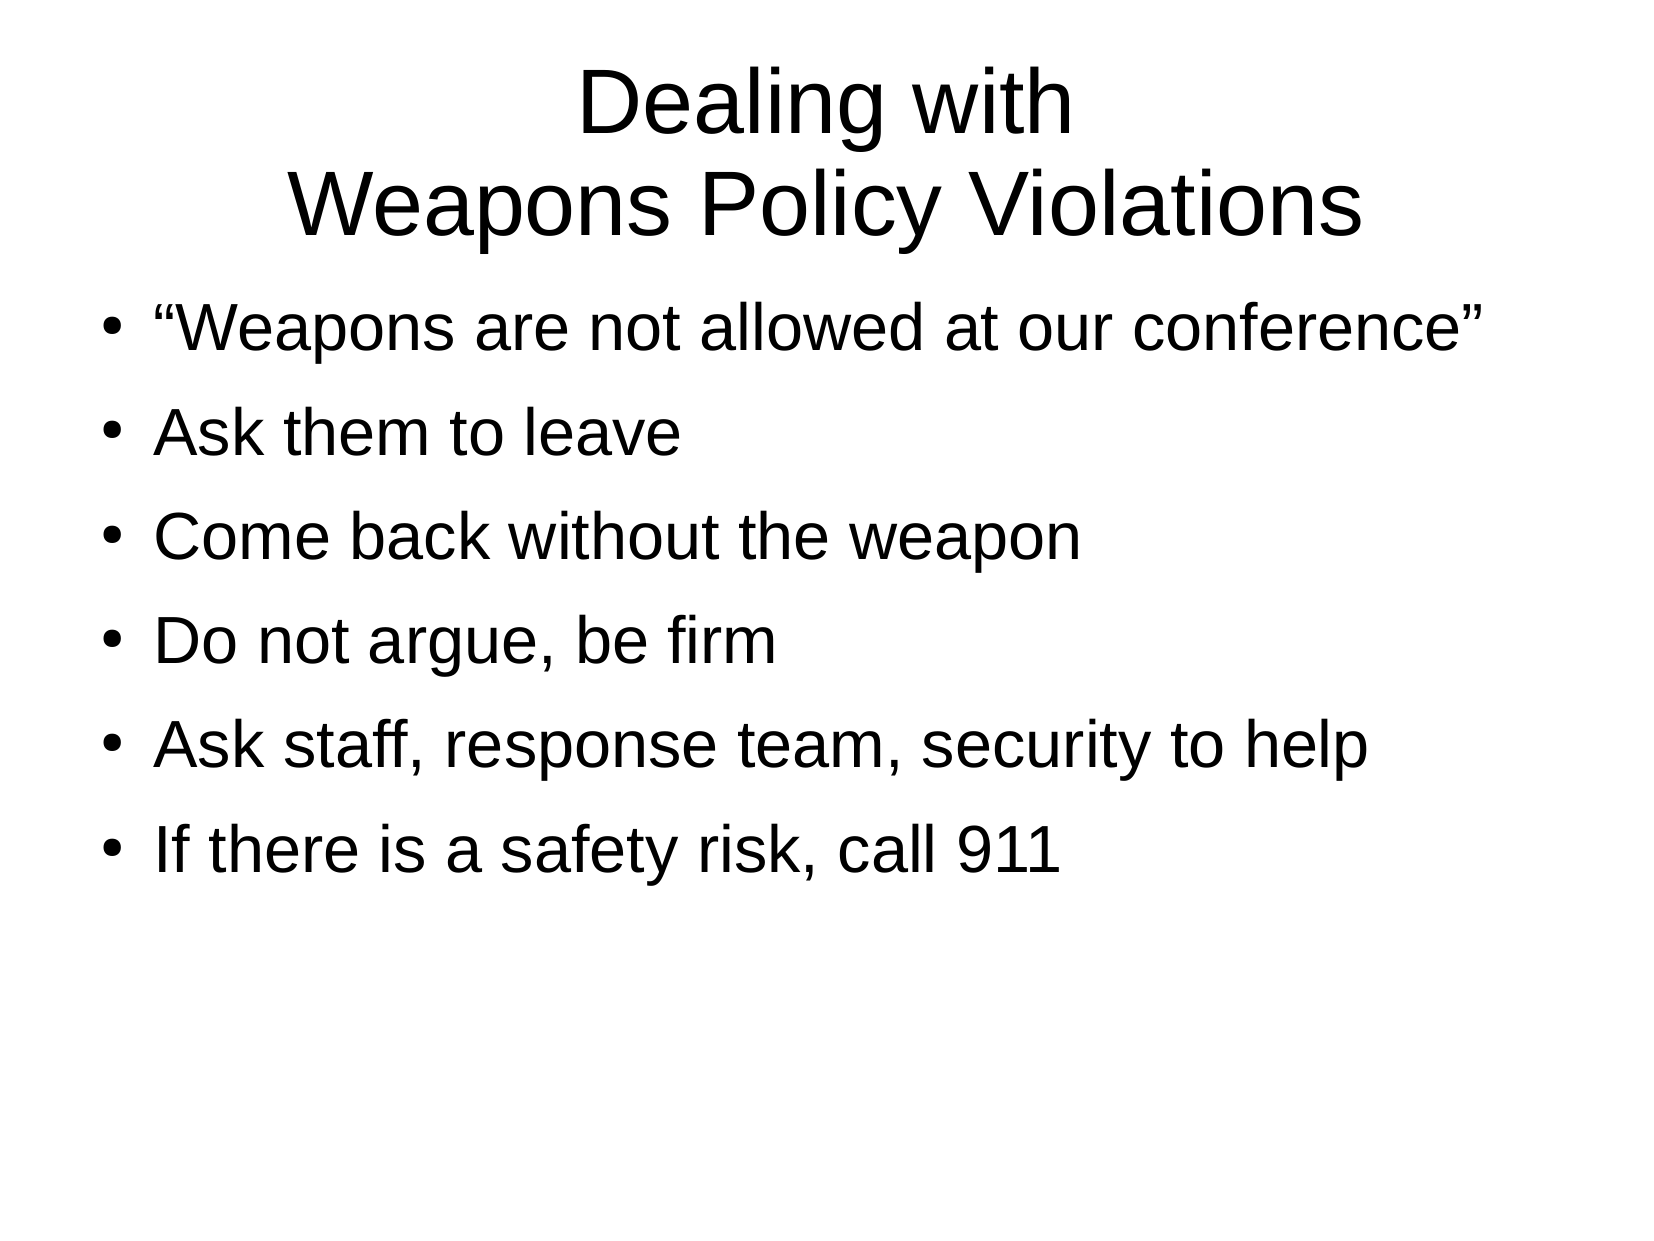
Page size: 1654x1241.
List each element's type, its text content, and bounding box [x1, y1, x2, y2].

list “Weapons are not allowed at our conference” Ask them to leave Come back without the weapon Do not argue, be firm Ask staff, response team, security to help If there is a safety risk, call 911 [82, 290, 1571, 1010]
title Dealing with Weapons Policy Violations [82, 49, 1571, 257]
